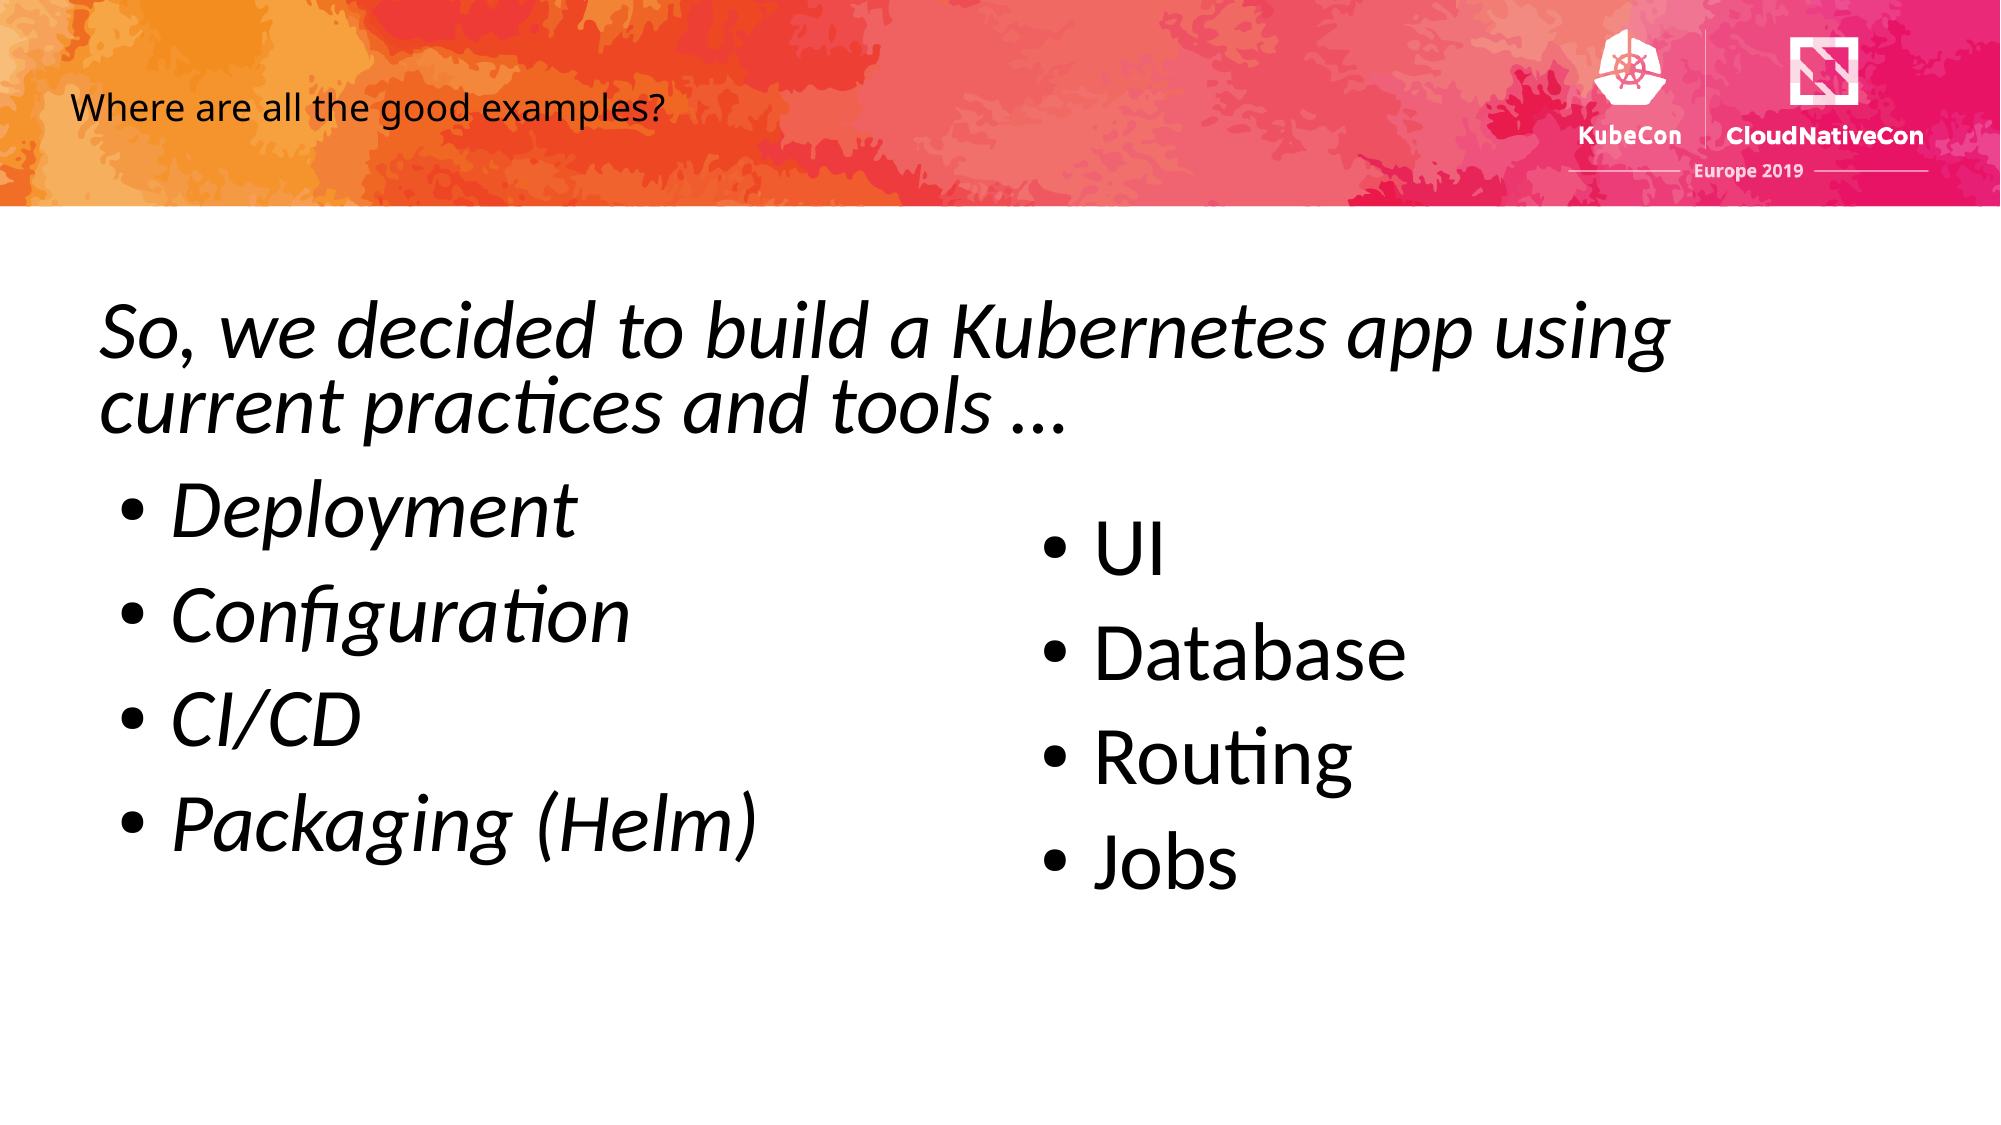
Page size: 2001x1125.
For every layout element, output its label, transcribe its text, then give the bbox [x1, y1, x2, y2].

list UI Database Routing Jobs [1022, 298, 1901, 952]
picture [0, 0, 2000, 1125]
title Where are all the good examples? [70, 0, 1796, 217]
list So, we decided to build a Kubernetes app using current practices and tools … Deployment Configuration CI/CD Packaging (Helm) [99, 298, 1022, 952]
